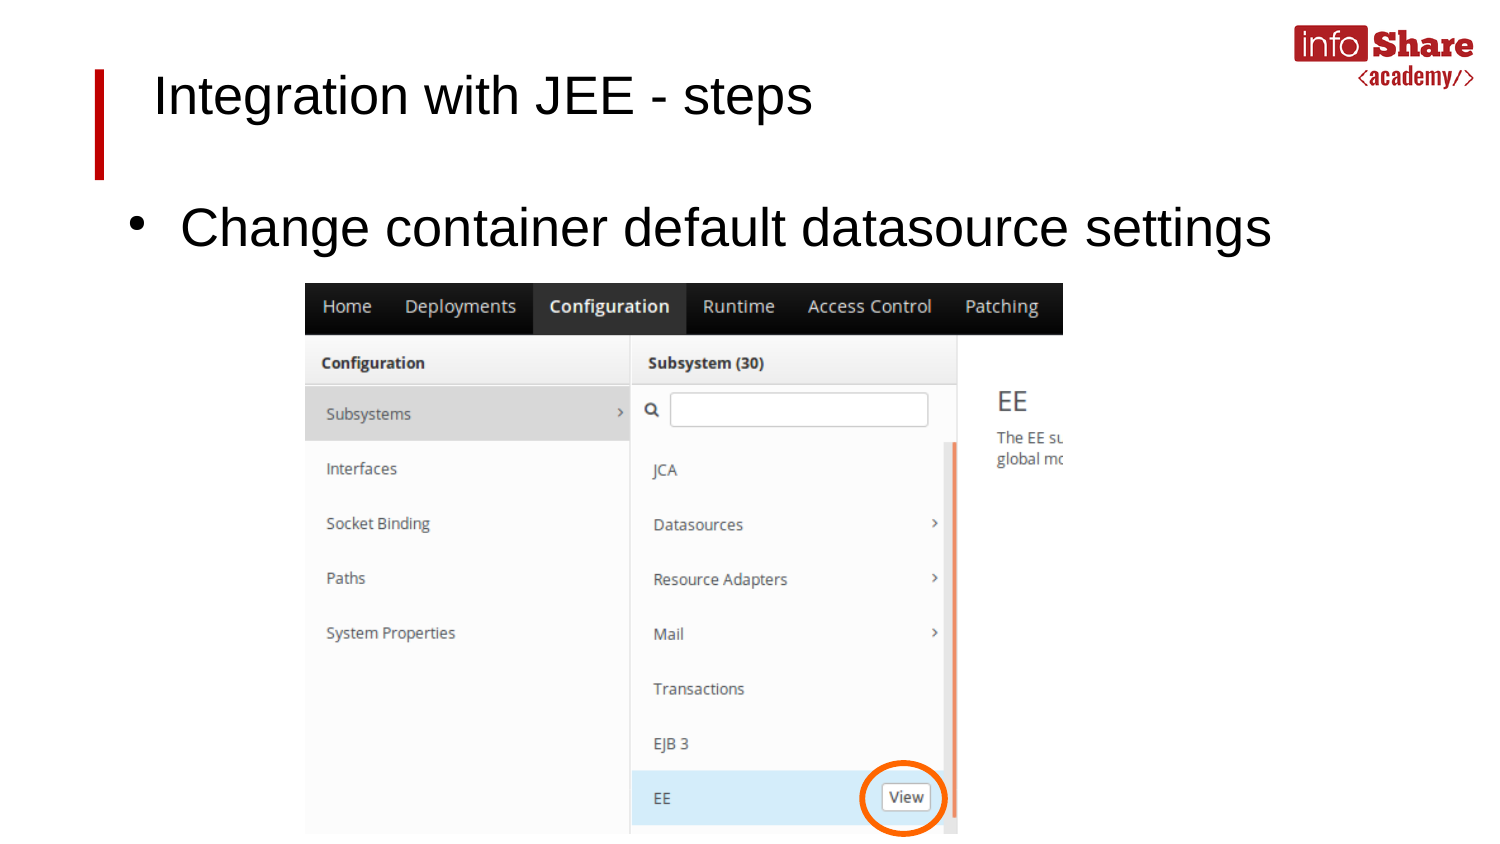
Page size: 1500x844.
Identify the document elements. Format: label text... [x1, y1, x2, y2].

picture [305, 283, 1063, 834]
list Change container default datasource settings [94, 177, 1452, 694]
title Integration with JEE - steps [138, 45, 1312, 177]
picture [866, 767, 941, 830]
picture [1267, 0, 1500, 117]
